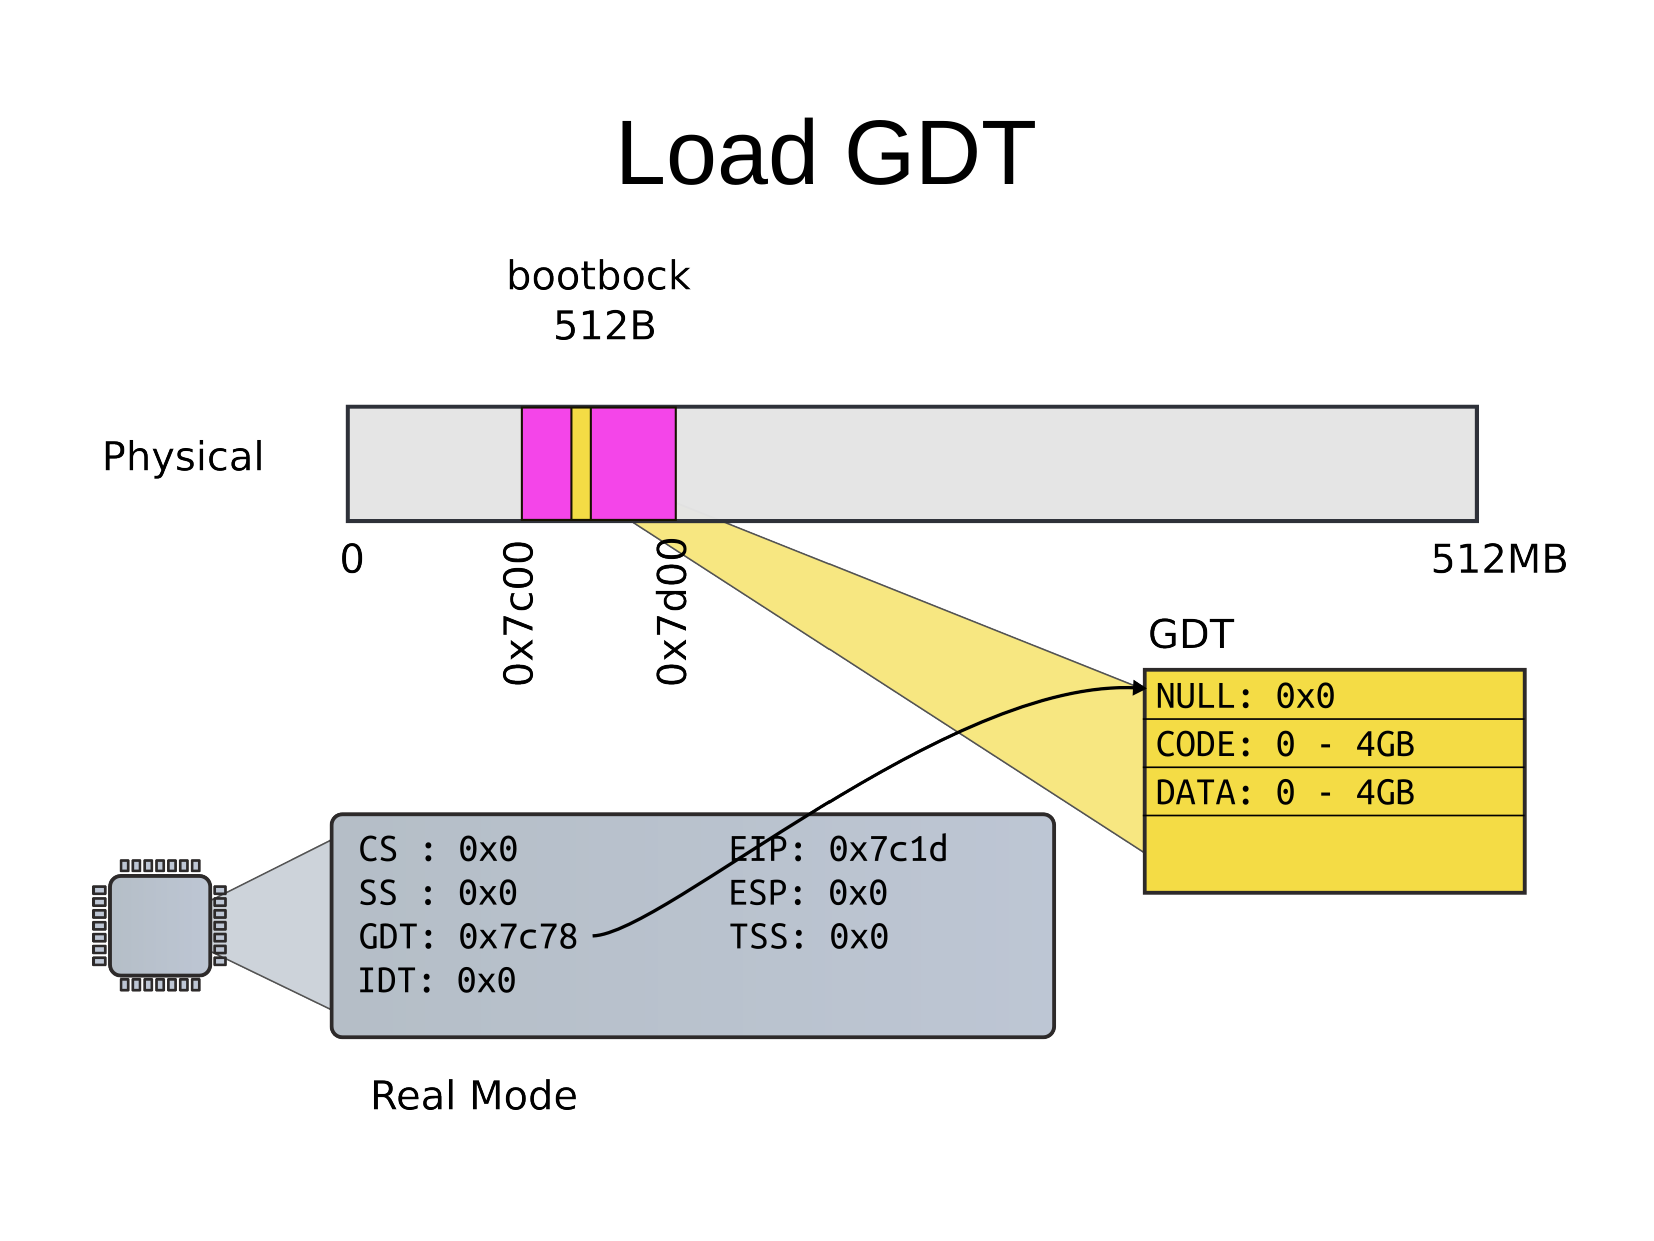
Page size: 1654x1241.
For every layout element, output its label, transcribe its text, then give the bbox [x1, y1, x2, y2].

title Load GDT [82, 49, 1571, 257]
picture [92, 259, 1566, 1111]
